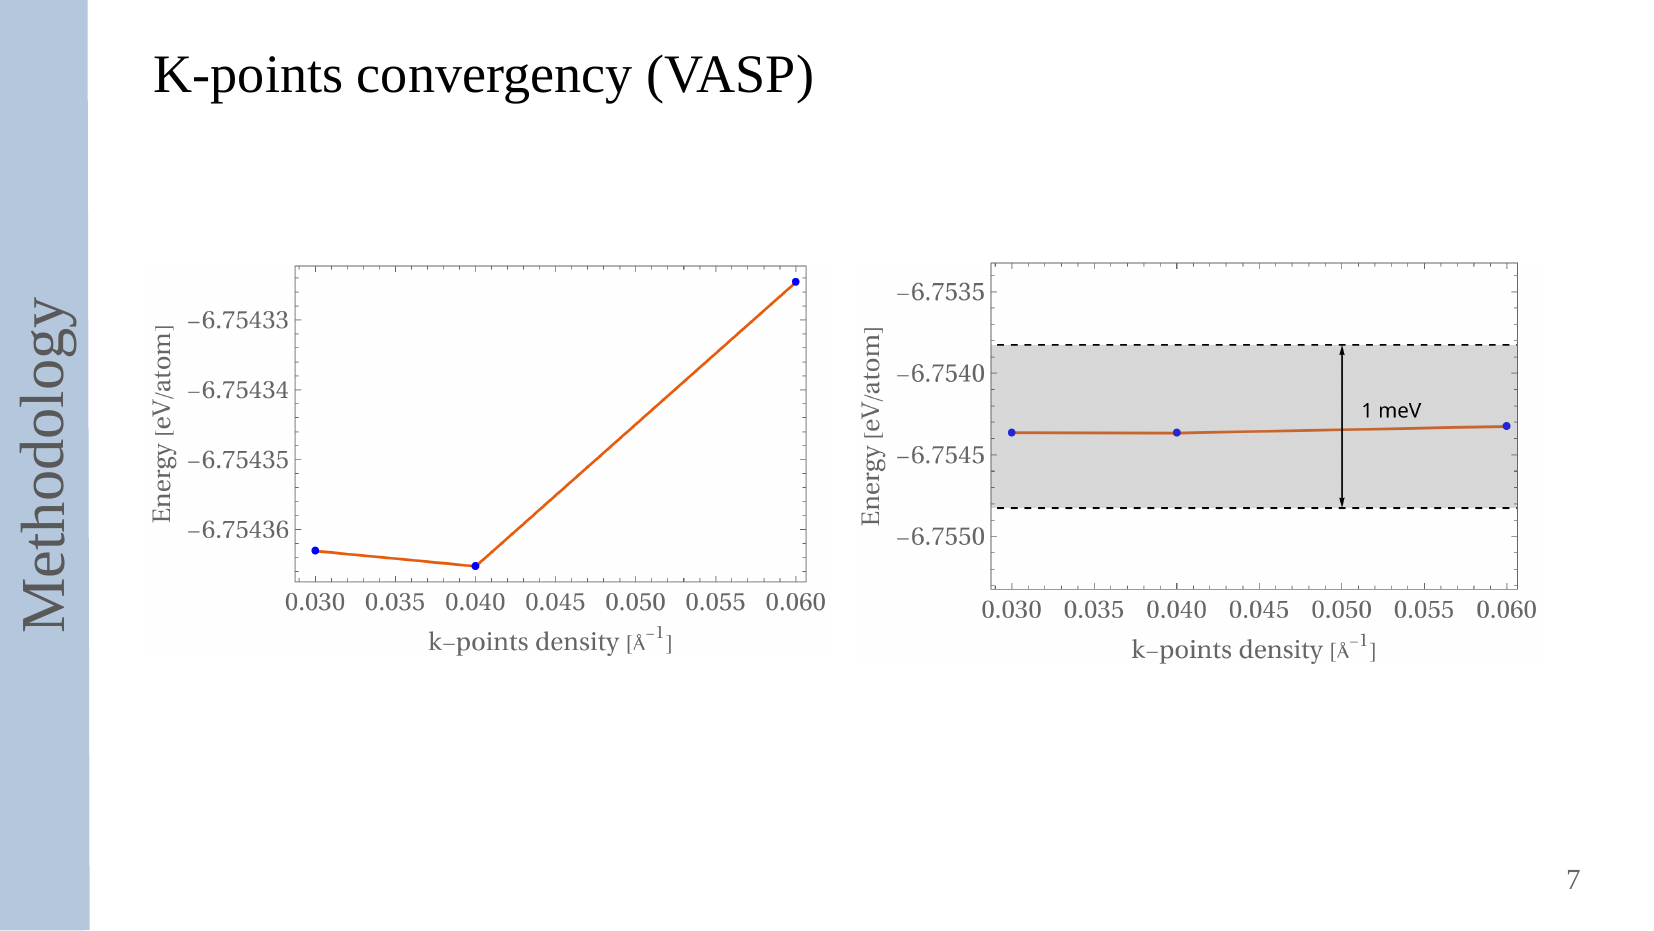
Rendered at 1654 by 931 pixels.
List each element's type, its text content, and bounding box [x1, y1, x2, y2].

picture [856, 262, 1539, 666]
title K-points convergency (VASP) [153, 23, 1607, 125]
title Methodology [0, 0, 90, 931]
picture [147, 265, 828, 659]
